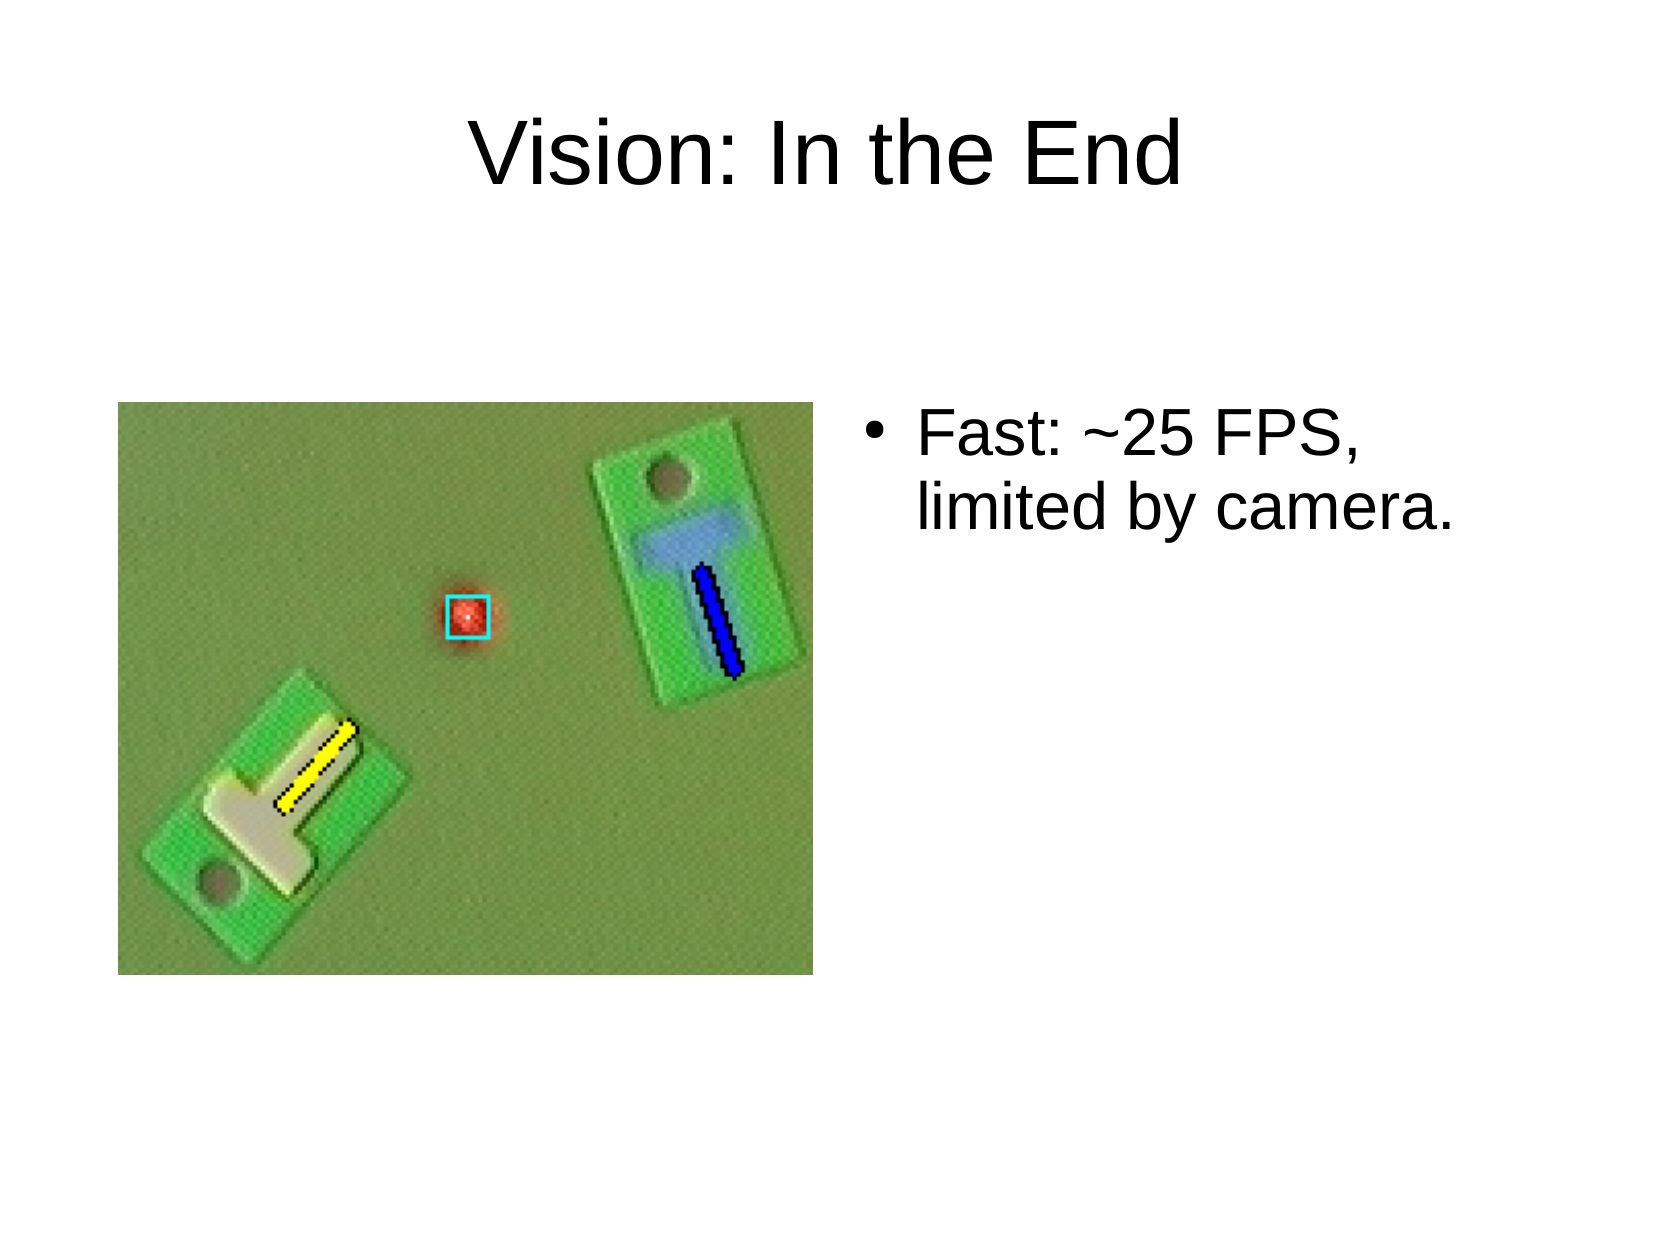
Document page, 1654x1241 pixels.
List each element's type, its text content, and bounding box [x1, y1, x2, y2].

list Fast: ~25 FPS, limited by camera. [845, 290, 1572, 1094]
picture [118, 402, 813, 975]
title Vision: In the End [82, 49, 1571, 257]
